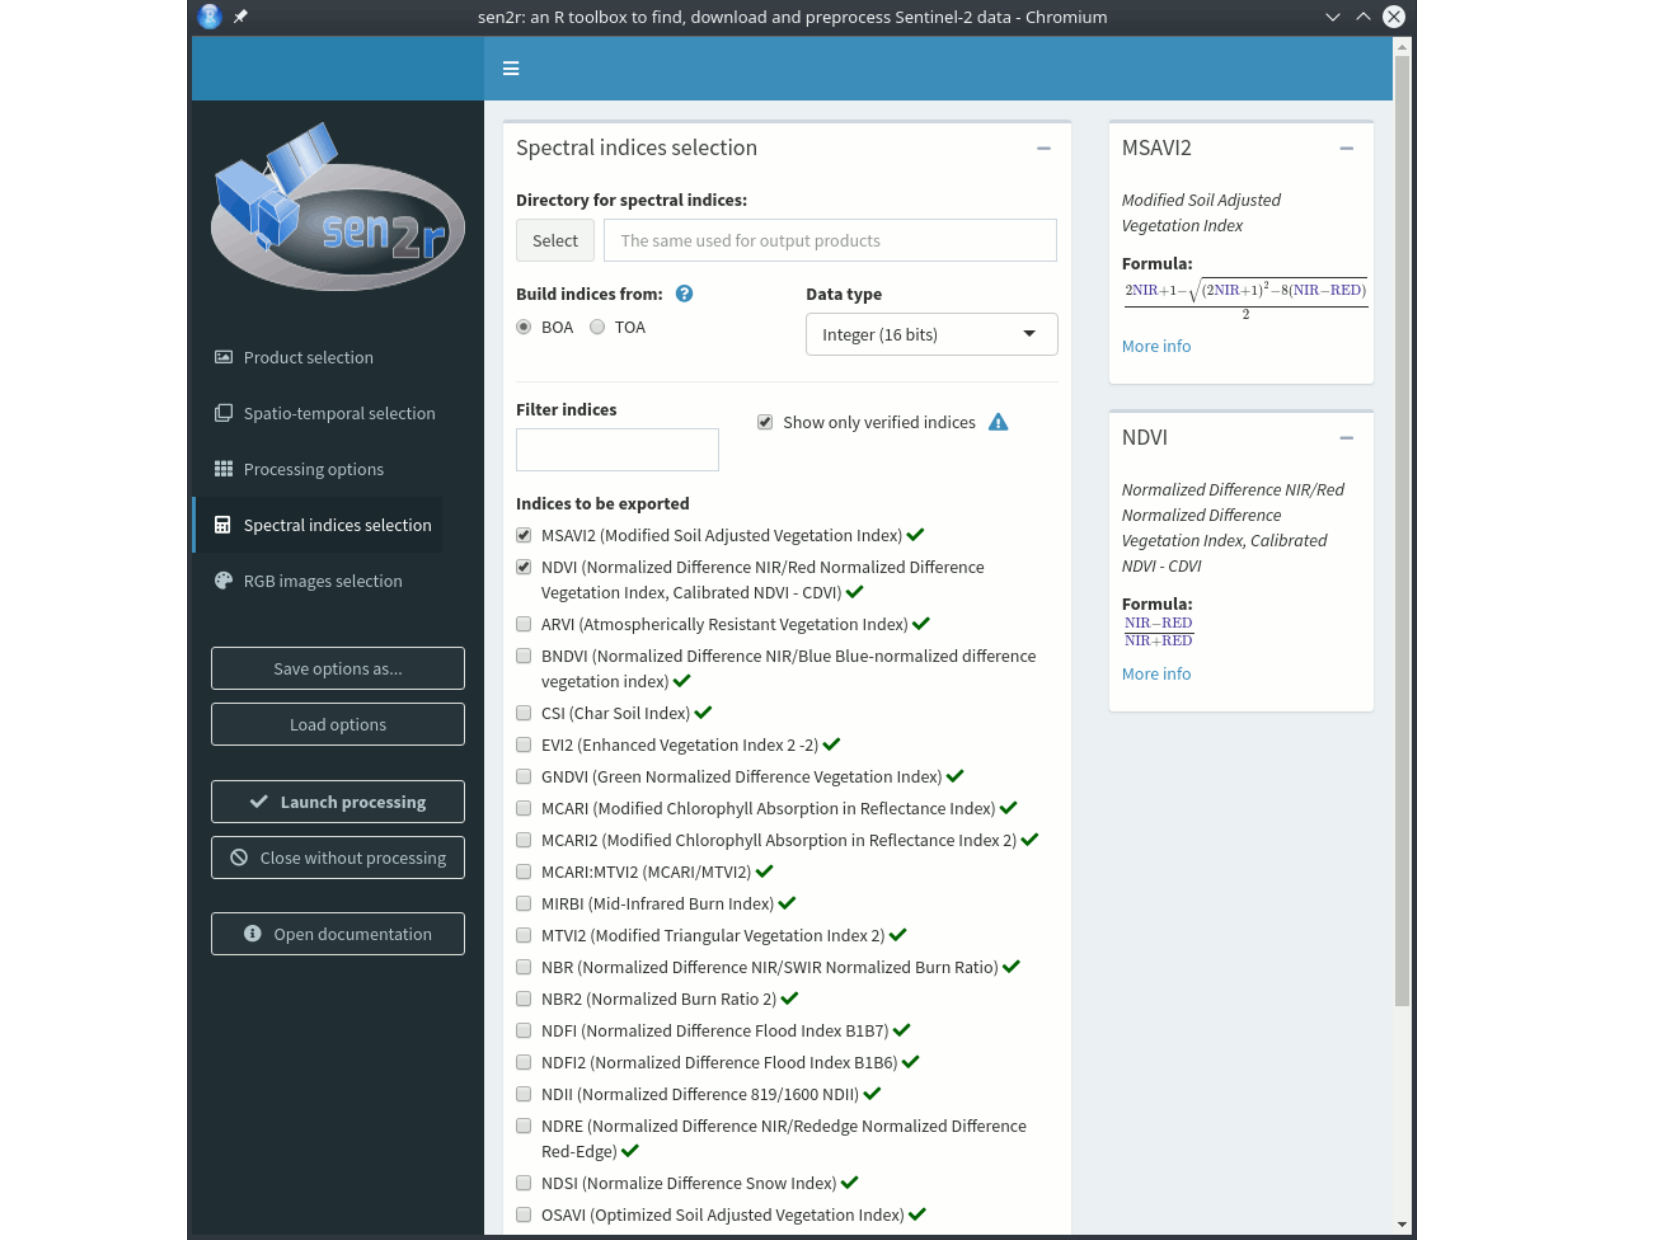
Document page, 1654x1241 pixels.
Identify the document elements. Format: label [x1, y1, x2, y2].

picture [187, 0, 1417, 1240]
